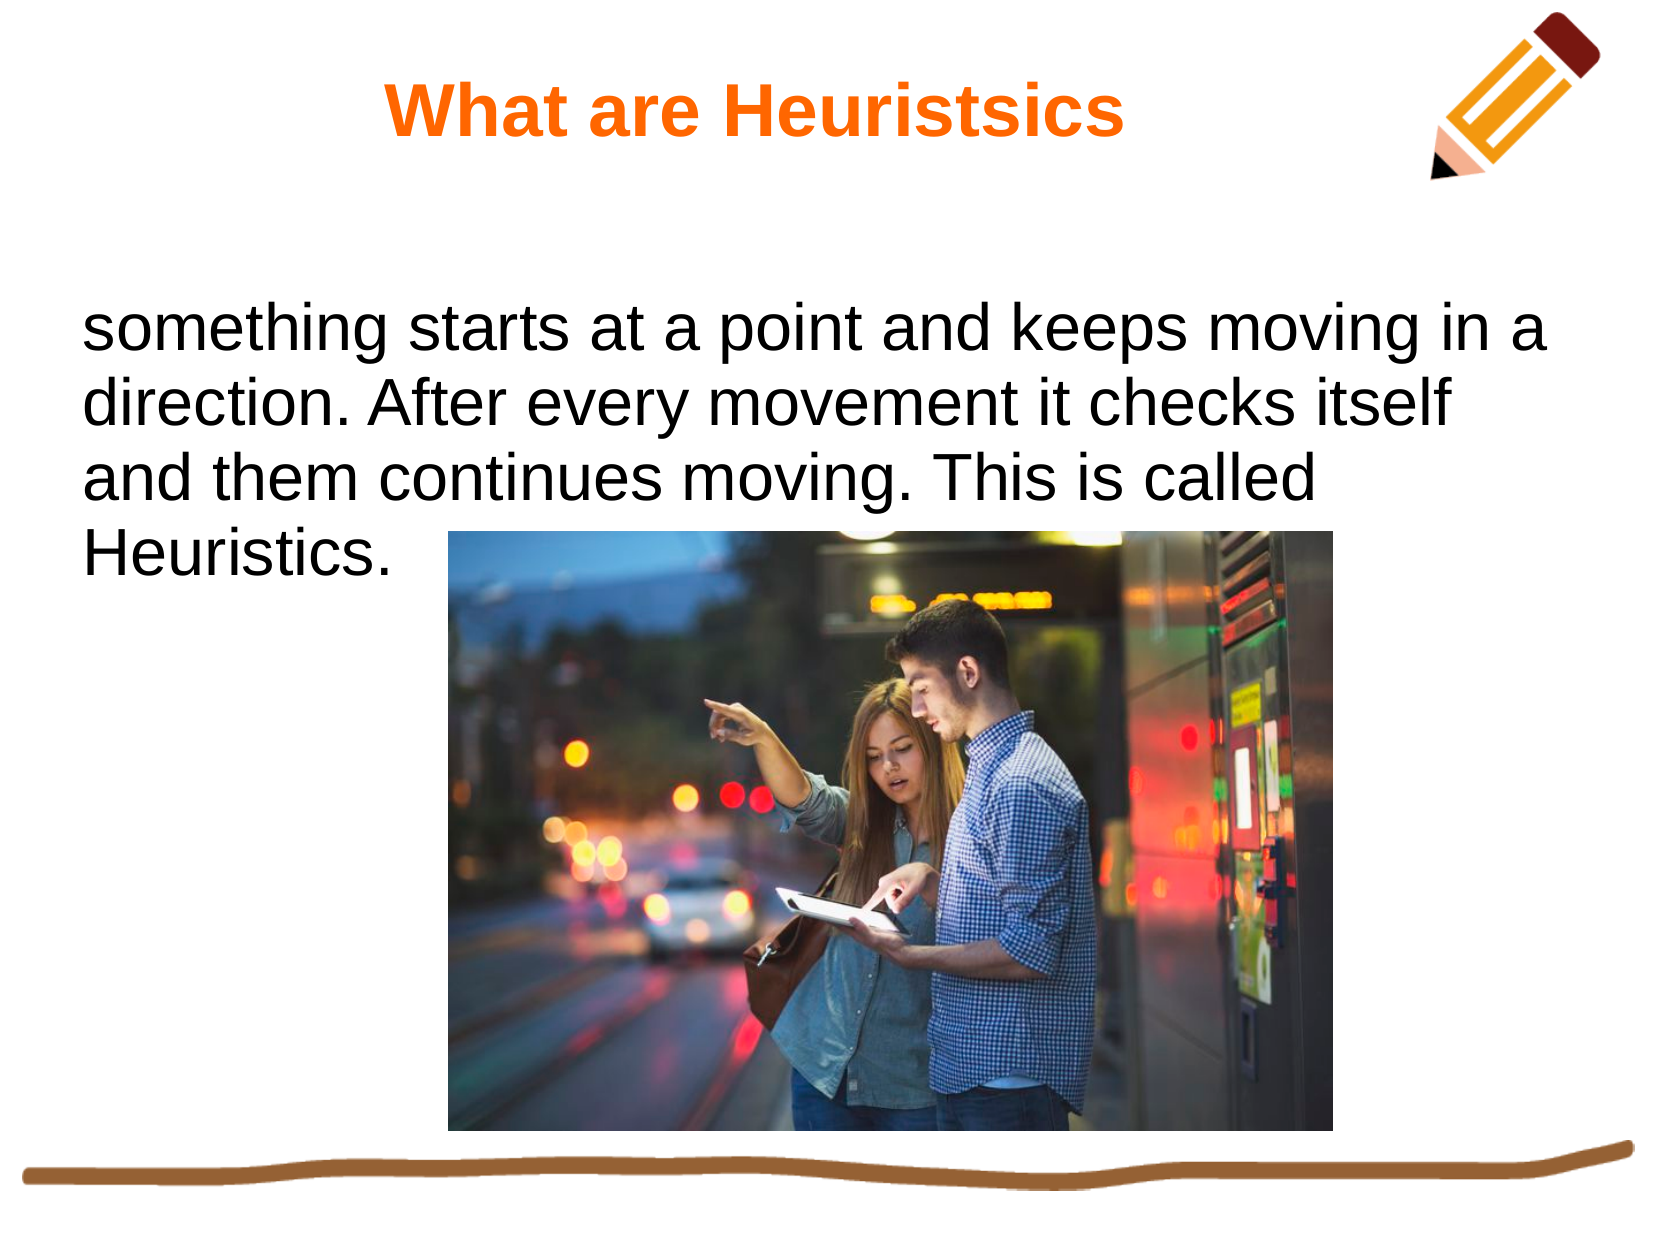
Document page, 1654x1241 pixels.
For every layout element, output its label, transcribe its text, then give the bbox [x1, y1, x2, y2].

picture [1430, 12, 1601, 181]
title What are Heuristsics [82, 49, 1430, 172]
picture [22, 1140, 1635, 1191]
picture [448, 531, 1333, 1131]
list something starts at a point and keeps moving in a direction. After every movement it checks itself and them continues moving. This is called Heuristics. [82, 290, 1571, 1122]
